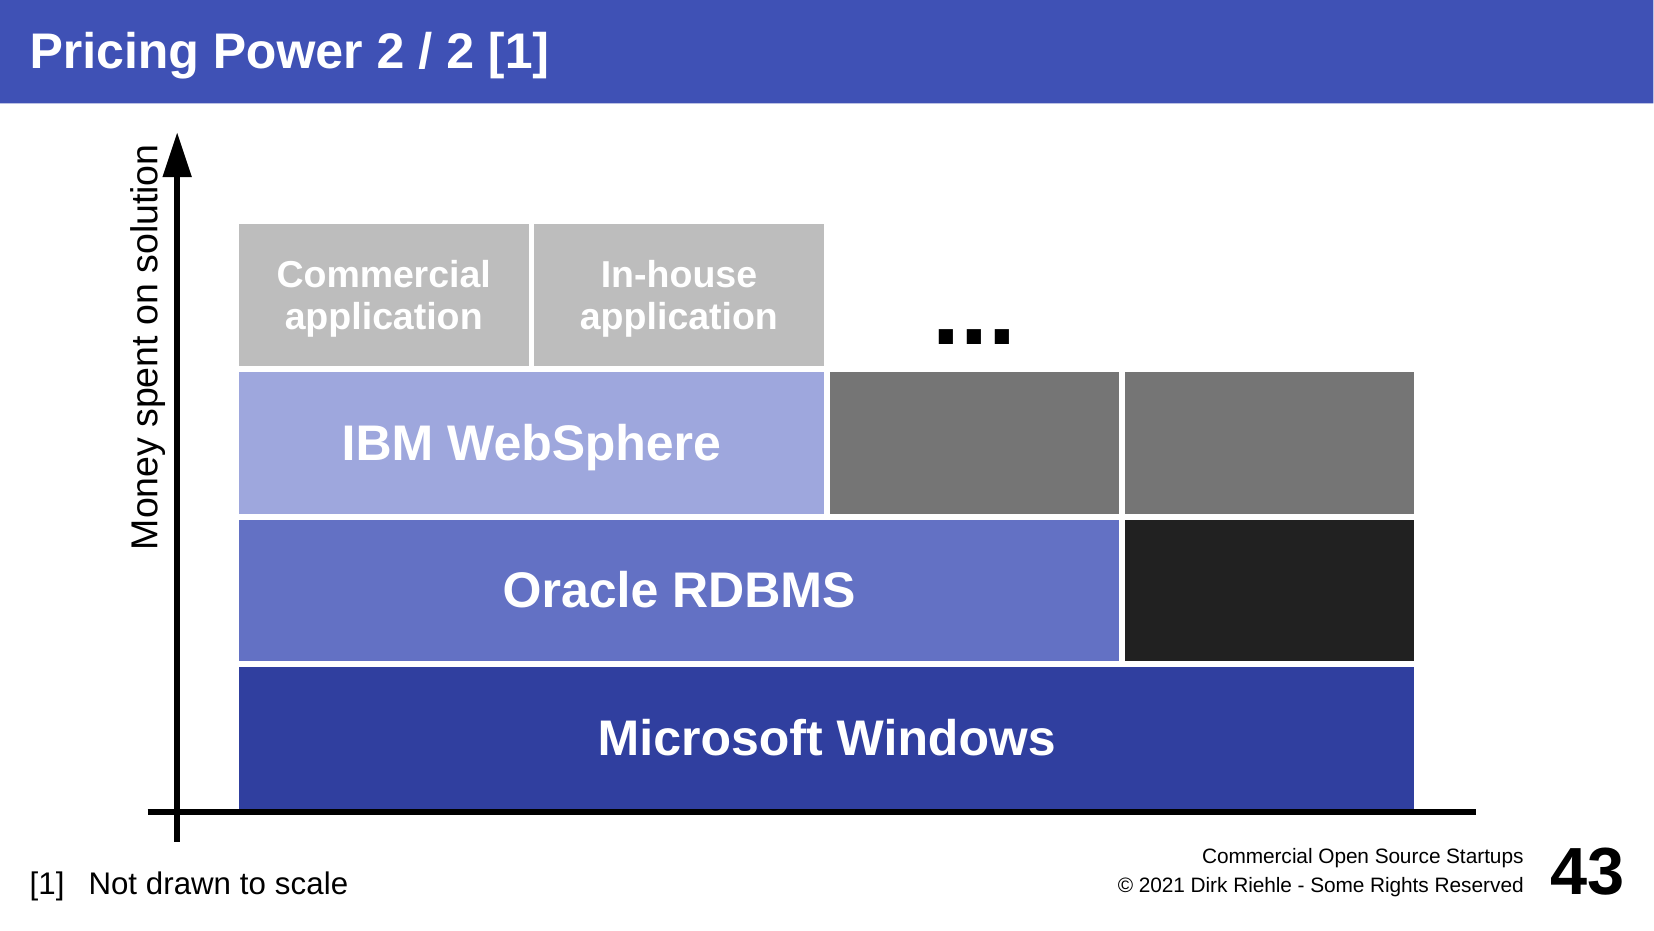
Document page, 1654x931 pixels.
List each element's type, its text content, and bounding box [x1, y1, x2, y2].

text_box [1] Not drawn to scale [0, 693, 1182, 931]
text_box IBM WebSphere [236, 369, 826, 517]
title Pricing Power 2 / 2 [1] [0, 0, 1654, 104]
text_box ... [885, 221, 1063, 369]
text_box In-house application [531, 221, 827, 370]
text_box [826, 369, 1418, 665]
text_box Commercial application [236, 221, 531, 369]
text_box Microsoft Windows [236, 665, 1418, 809]
text_box Oracle RDBMS [236, 517, 1122, 665]
text_box Money spent on solution [88, 132, 178, 693]
